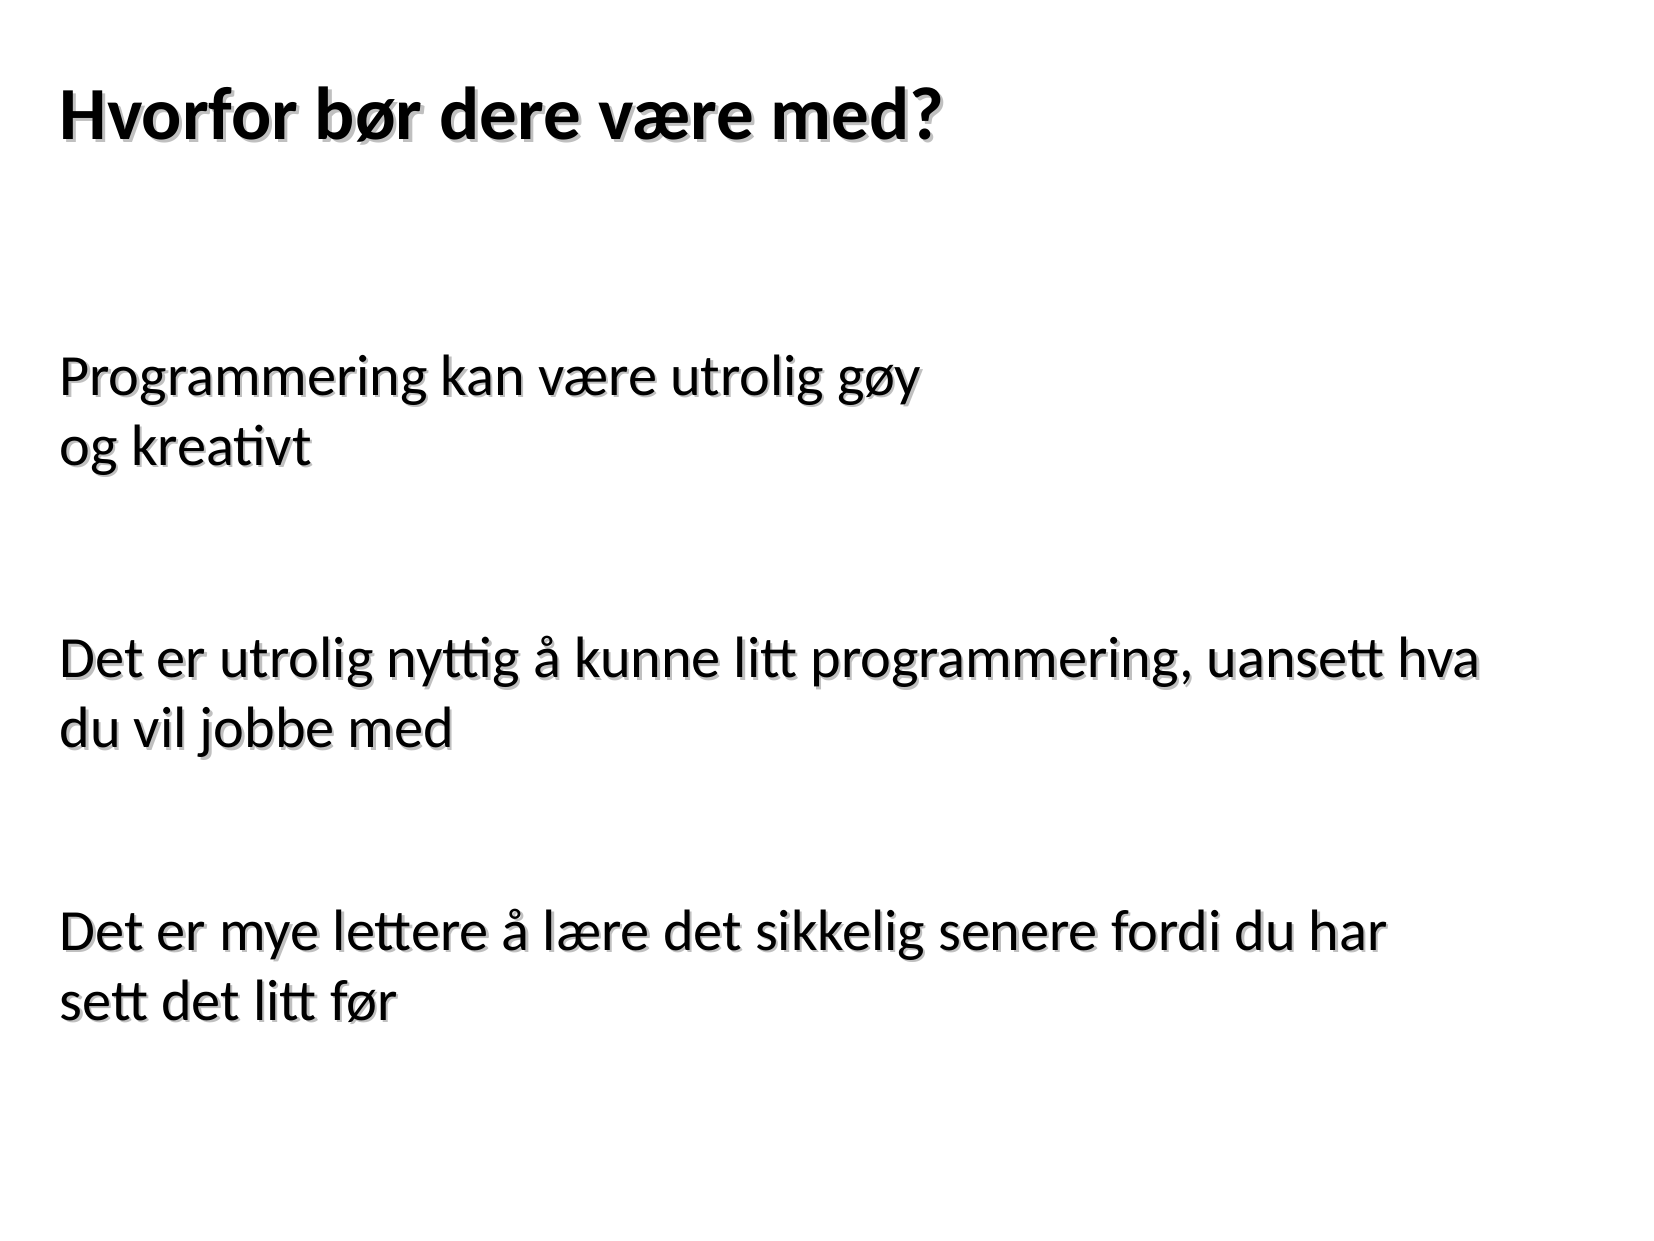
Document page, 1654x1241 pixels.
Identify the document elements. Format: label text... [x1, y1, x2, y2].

text_box Det er mye lettere å lære det sikkelig senere fordi du har sett det litt før [45, 884, 1501, 1113]
text_box Det er utrolig nyttig å kunne litt programmering, uansett hva du vil jobbe med [45, 611, 1501, 840]
text_box Hvorfor bør dere være med? [44, 56, 1653, 285]
text_box Programmering kan være utrolig gøy og kreativt [45, 329, 1576, 558]
